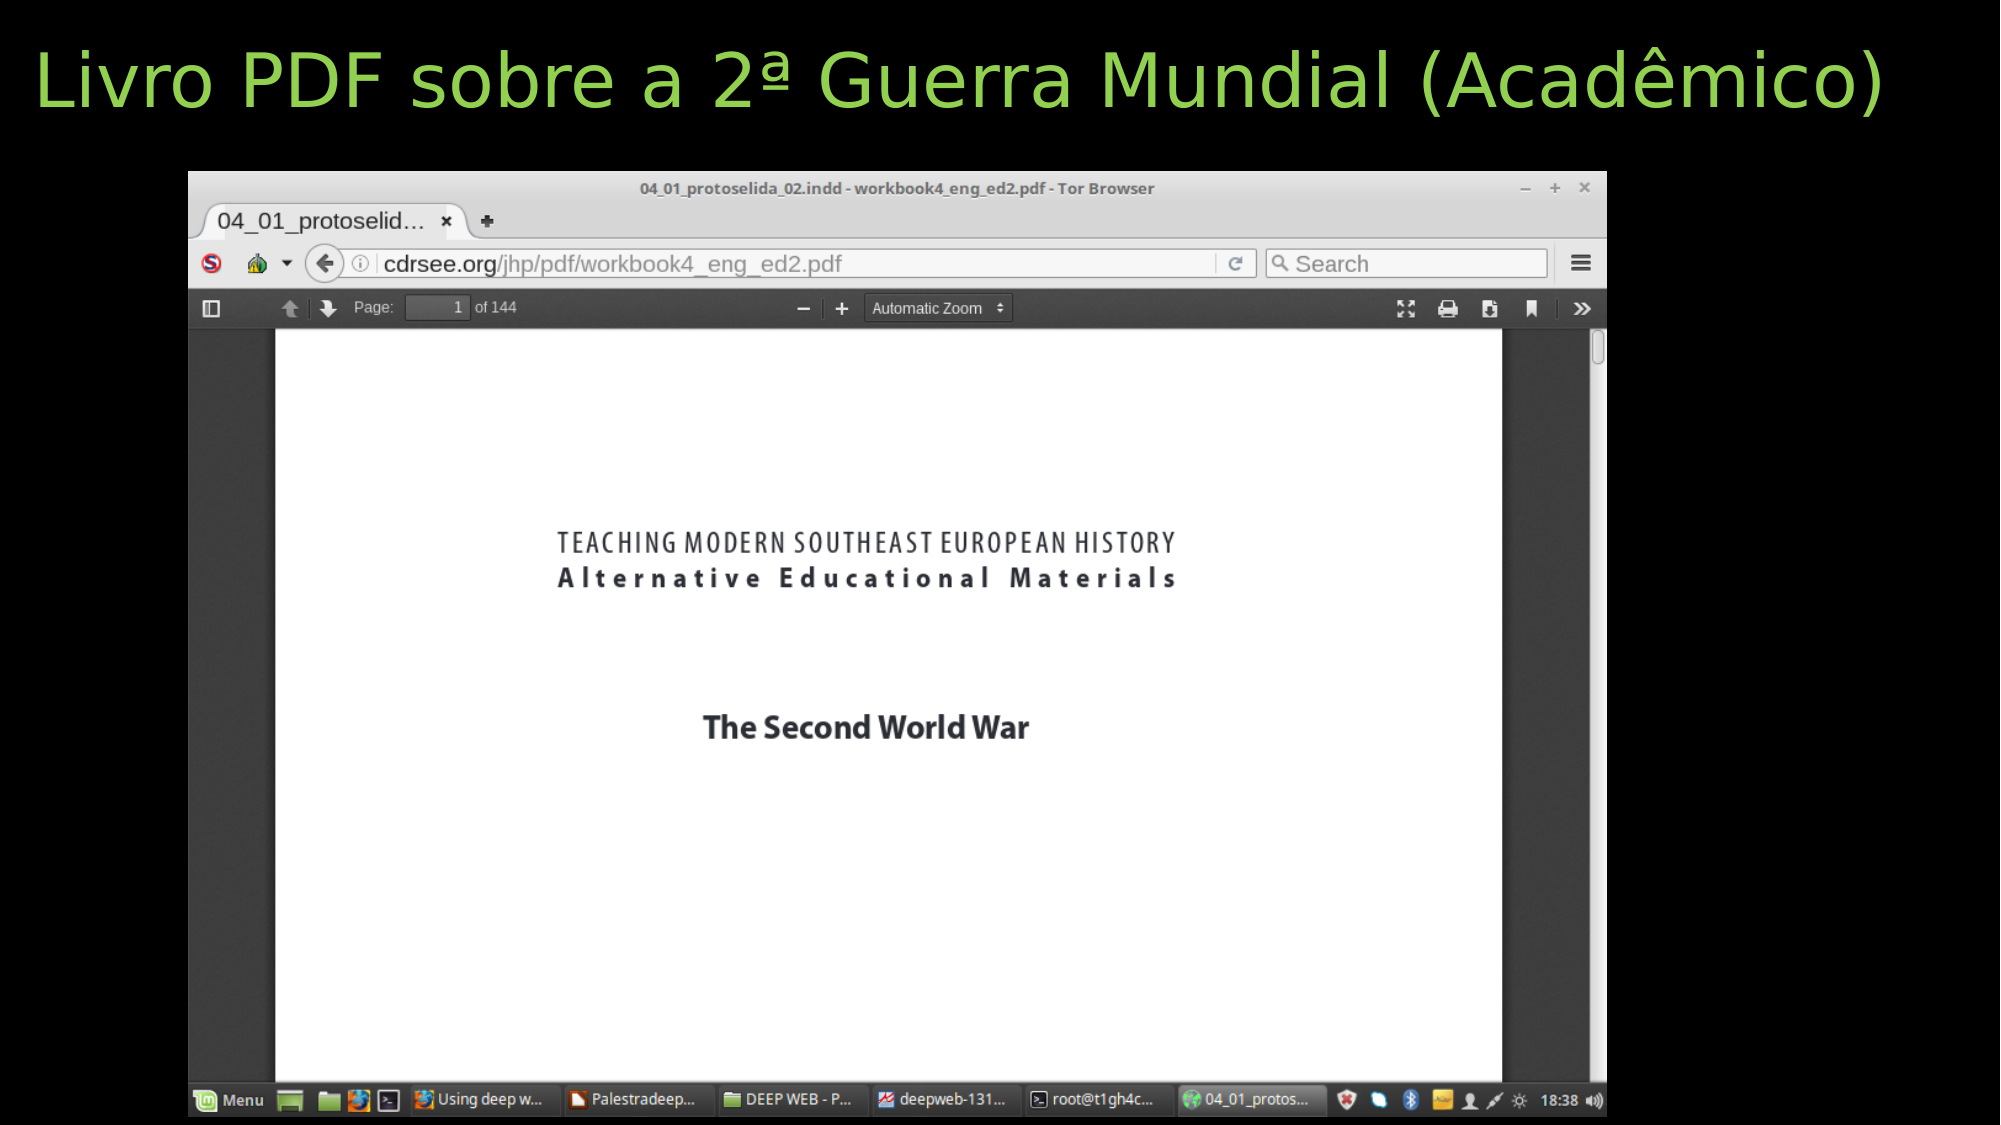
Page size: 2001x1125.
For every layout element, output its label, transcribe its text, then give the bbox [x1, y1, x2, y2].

text_box Livro PDF sobre a 2ª Guerra Mundial (Acadêmico) [33, 0, 1970, 227]
picture [188, 171, 1607, 1117]
